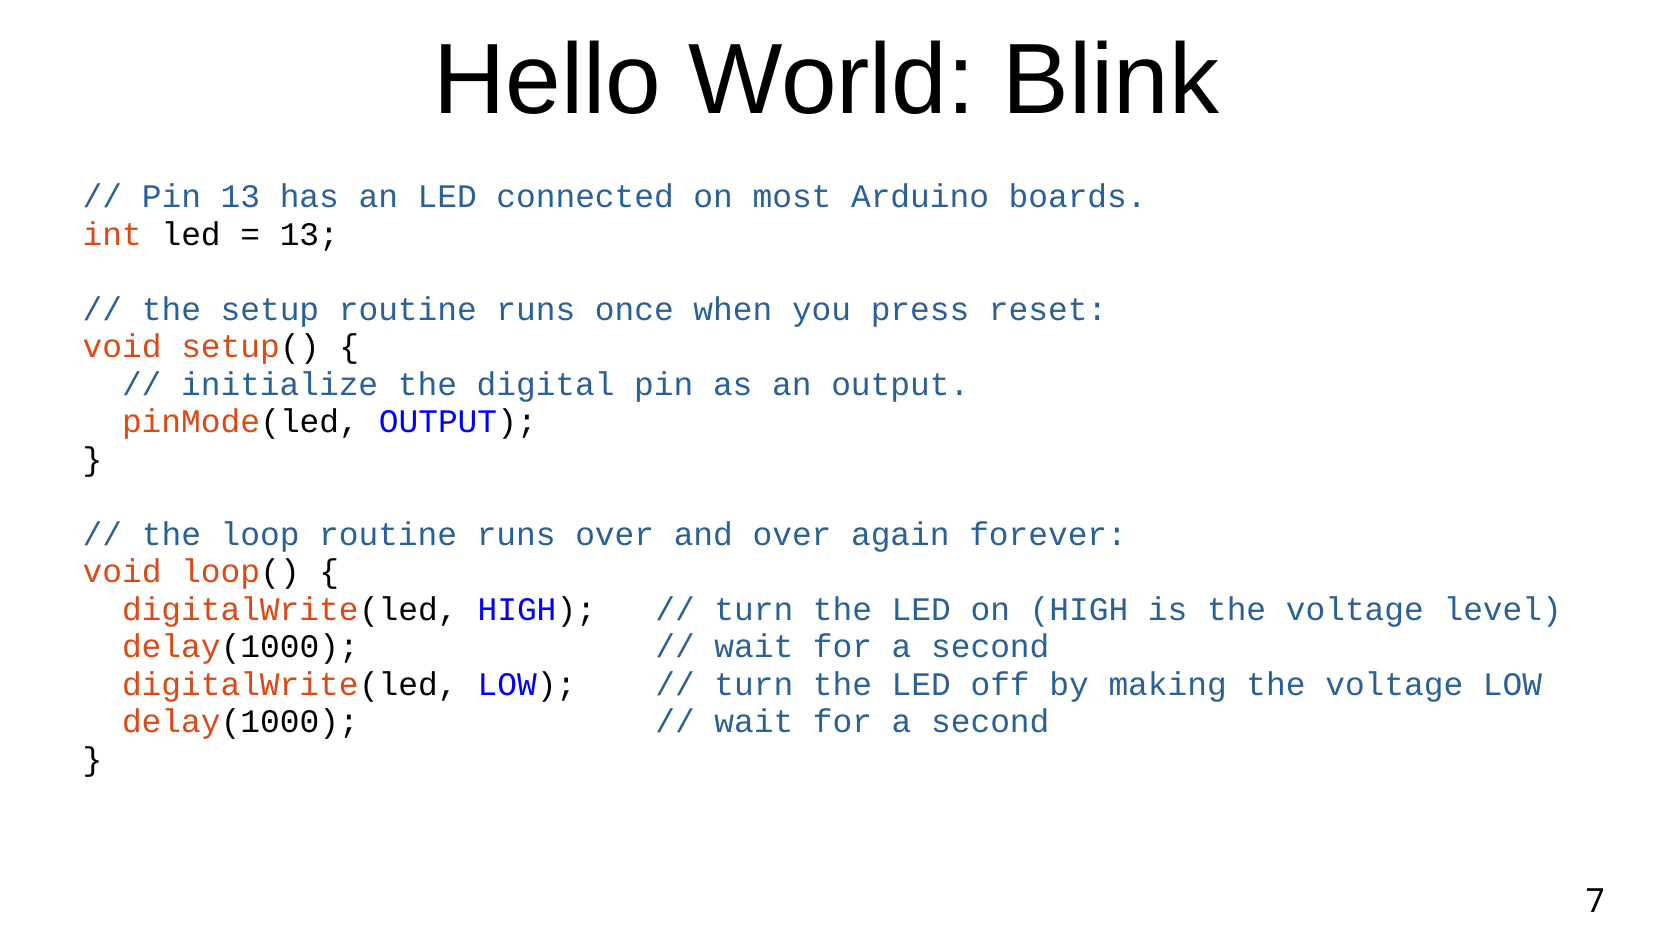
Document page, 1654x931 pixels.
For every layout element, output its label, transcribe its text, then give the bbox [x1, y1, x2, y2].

list // Pin 13 has an LED connected on most Arduino boards. int led = 13; // the setup routine runs once when you press reset: void setup() { // initialize the digital pin as an output. pinMode(led, OUTPUT); } // the loop routine runs over and over again forever: void loop() { digitalWrite(led, HIGH); // turn the LED on (HIGH is the voltage level) delay(1000); // wait for a second digitalWrite(led, LOW); // turn the LED off by making the voltage LOW delay(1000); // wait for a second } [82, 180, 1571, 811]
title Hello World: Blink [82, 1, 1571, 157]
